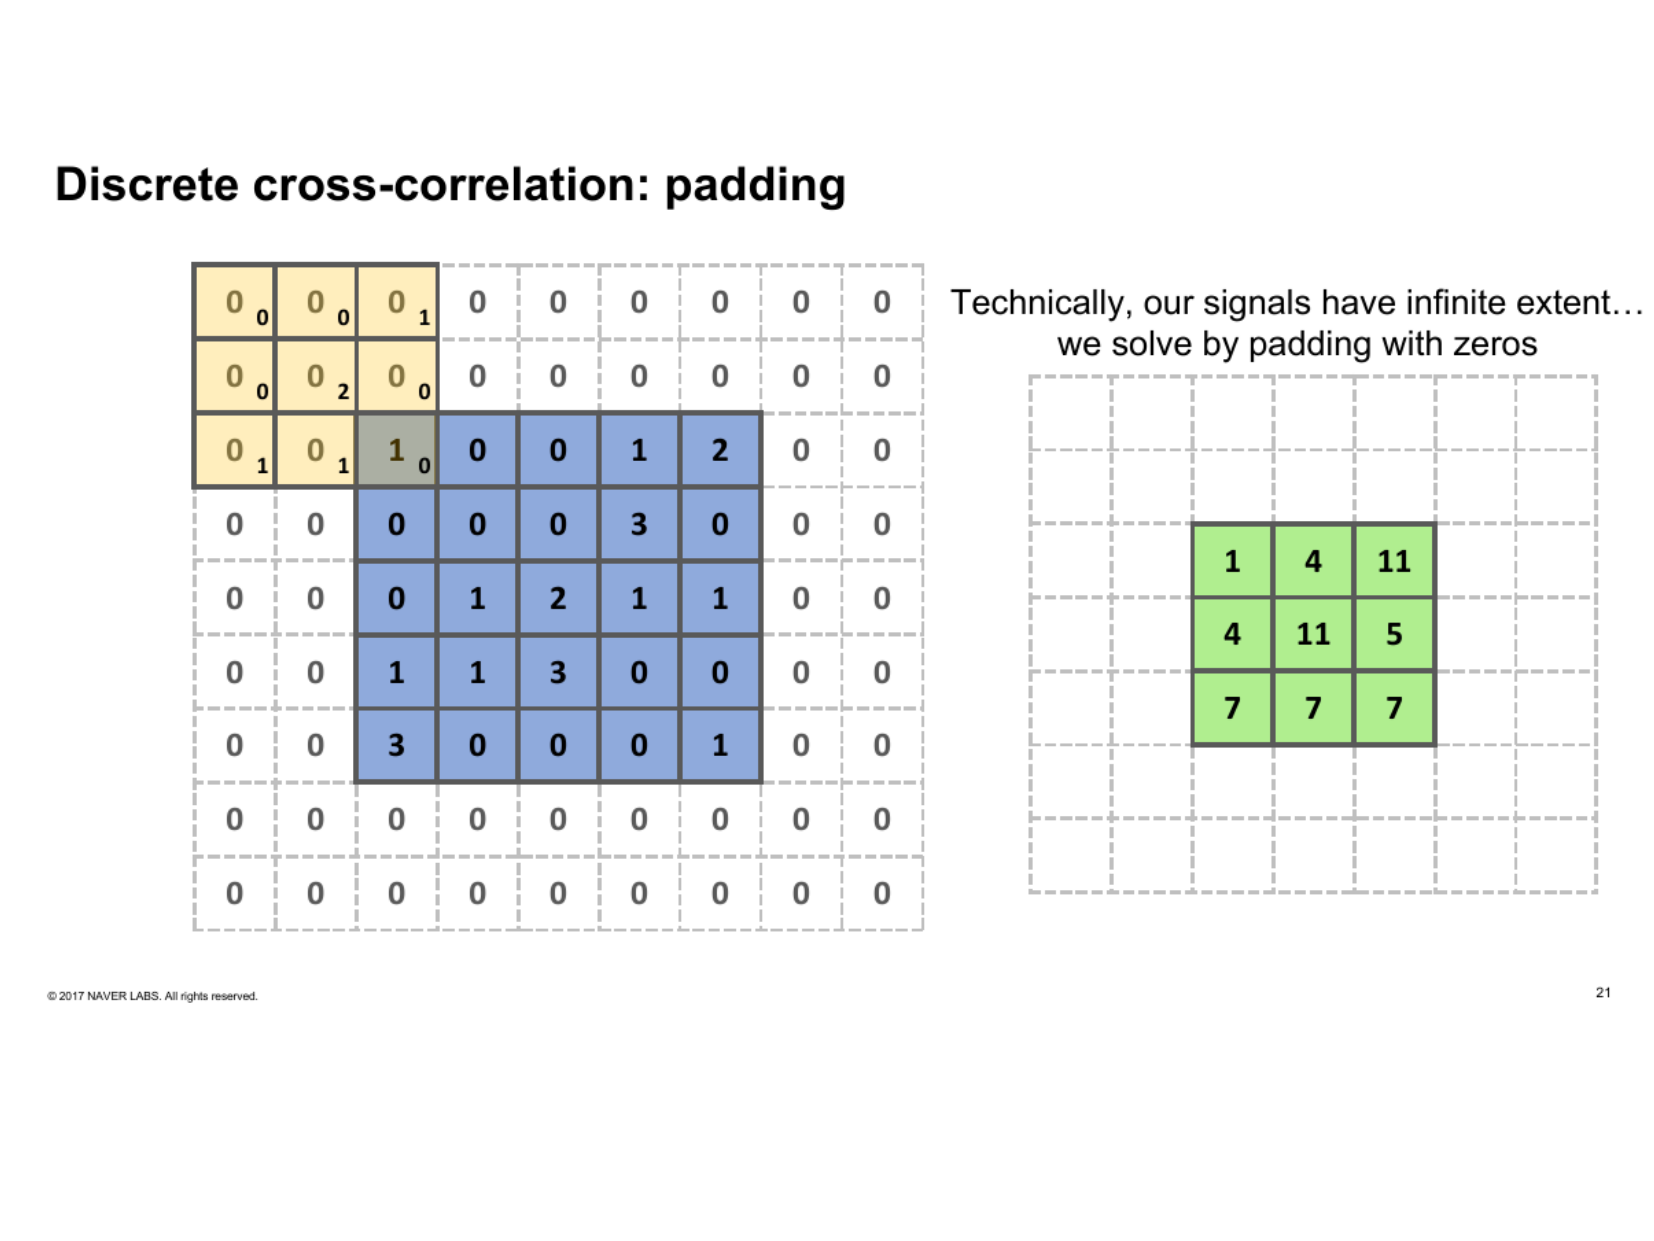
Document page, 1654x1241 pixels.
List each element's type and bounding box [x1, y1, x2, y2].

picture [2, 118, 1654, 1040]
